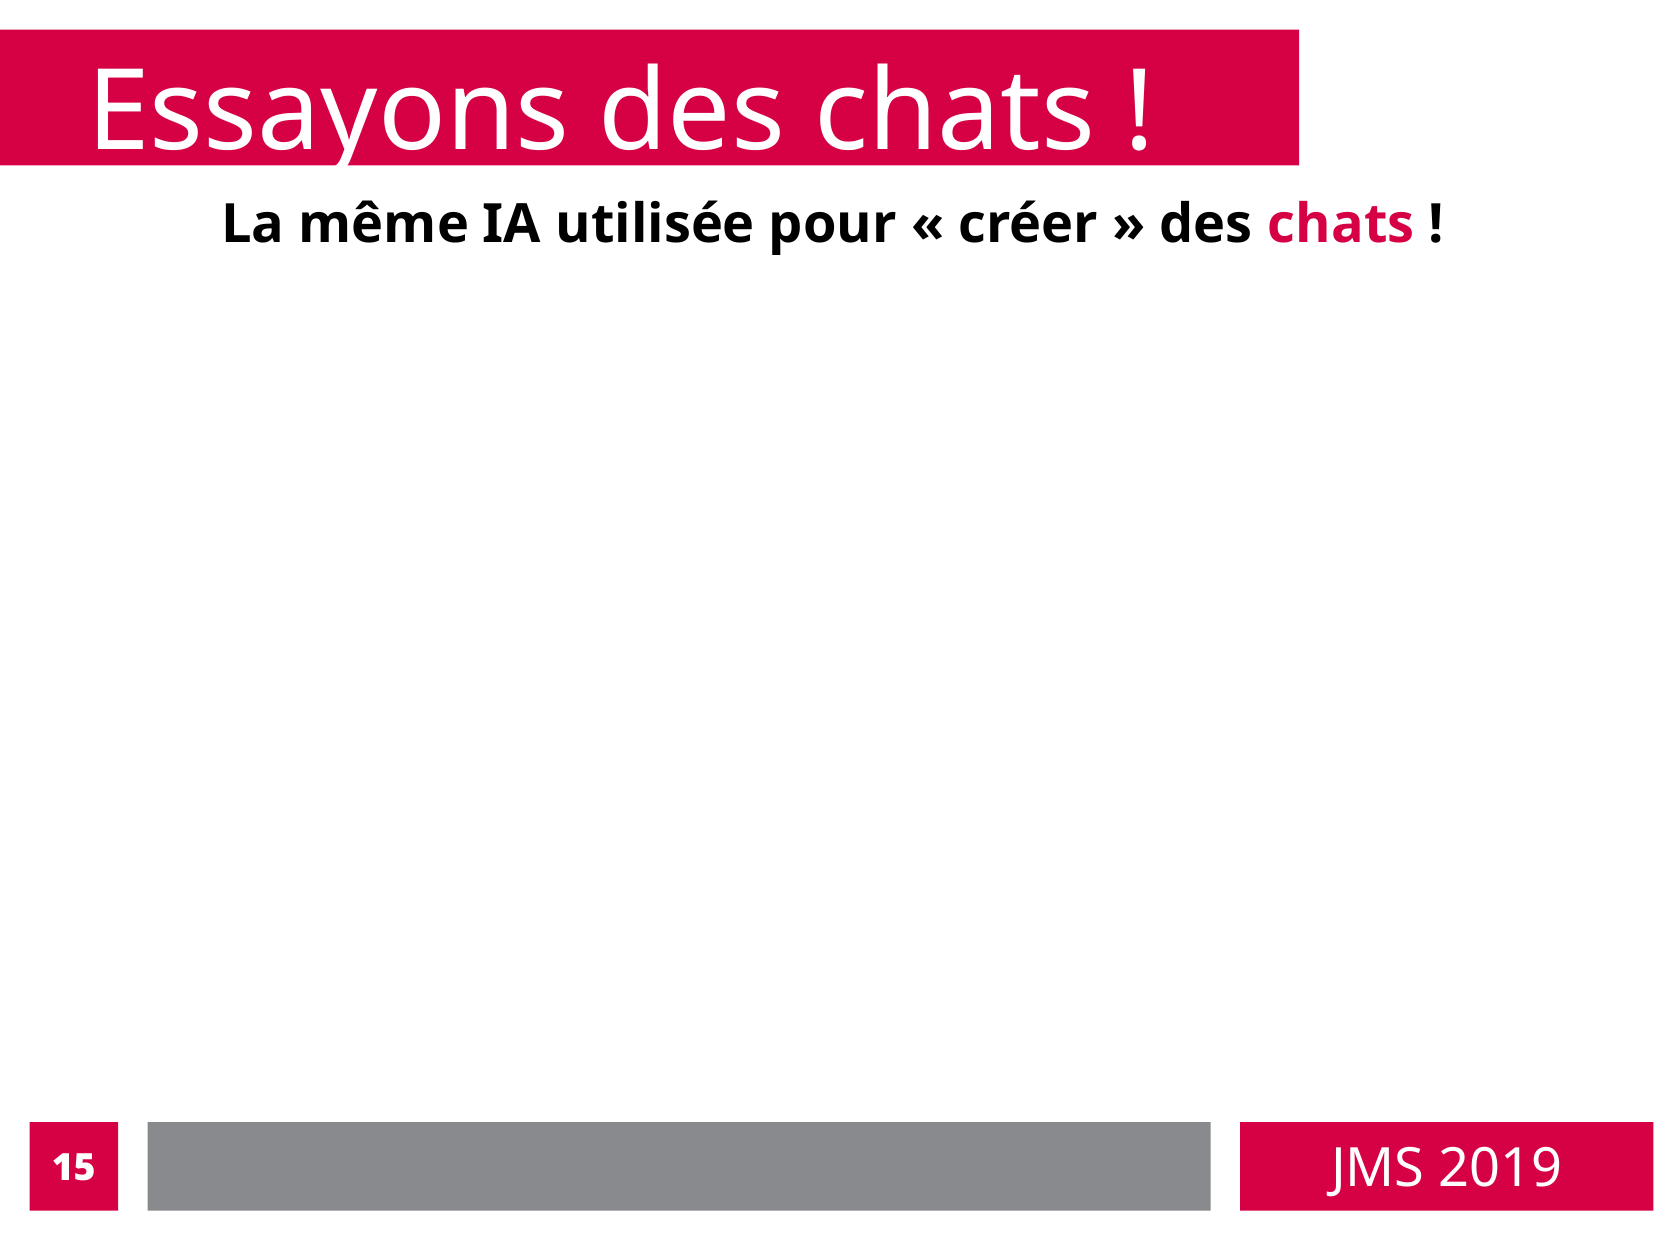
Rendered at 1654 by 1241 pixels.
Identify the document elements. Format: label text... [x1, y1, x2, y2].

text_box La même IA utilisée pour « créer » des chats ! [94, 141, 1571, 302]
title Essayons des chats ! [0, 29, 1229, 178]
